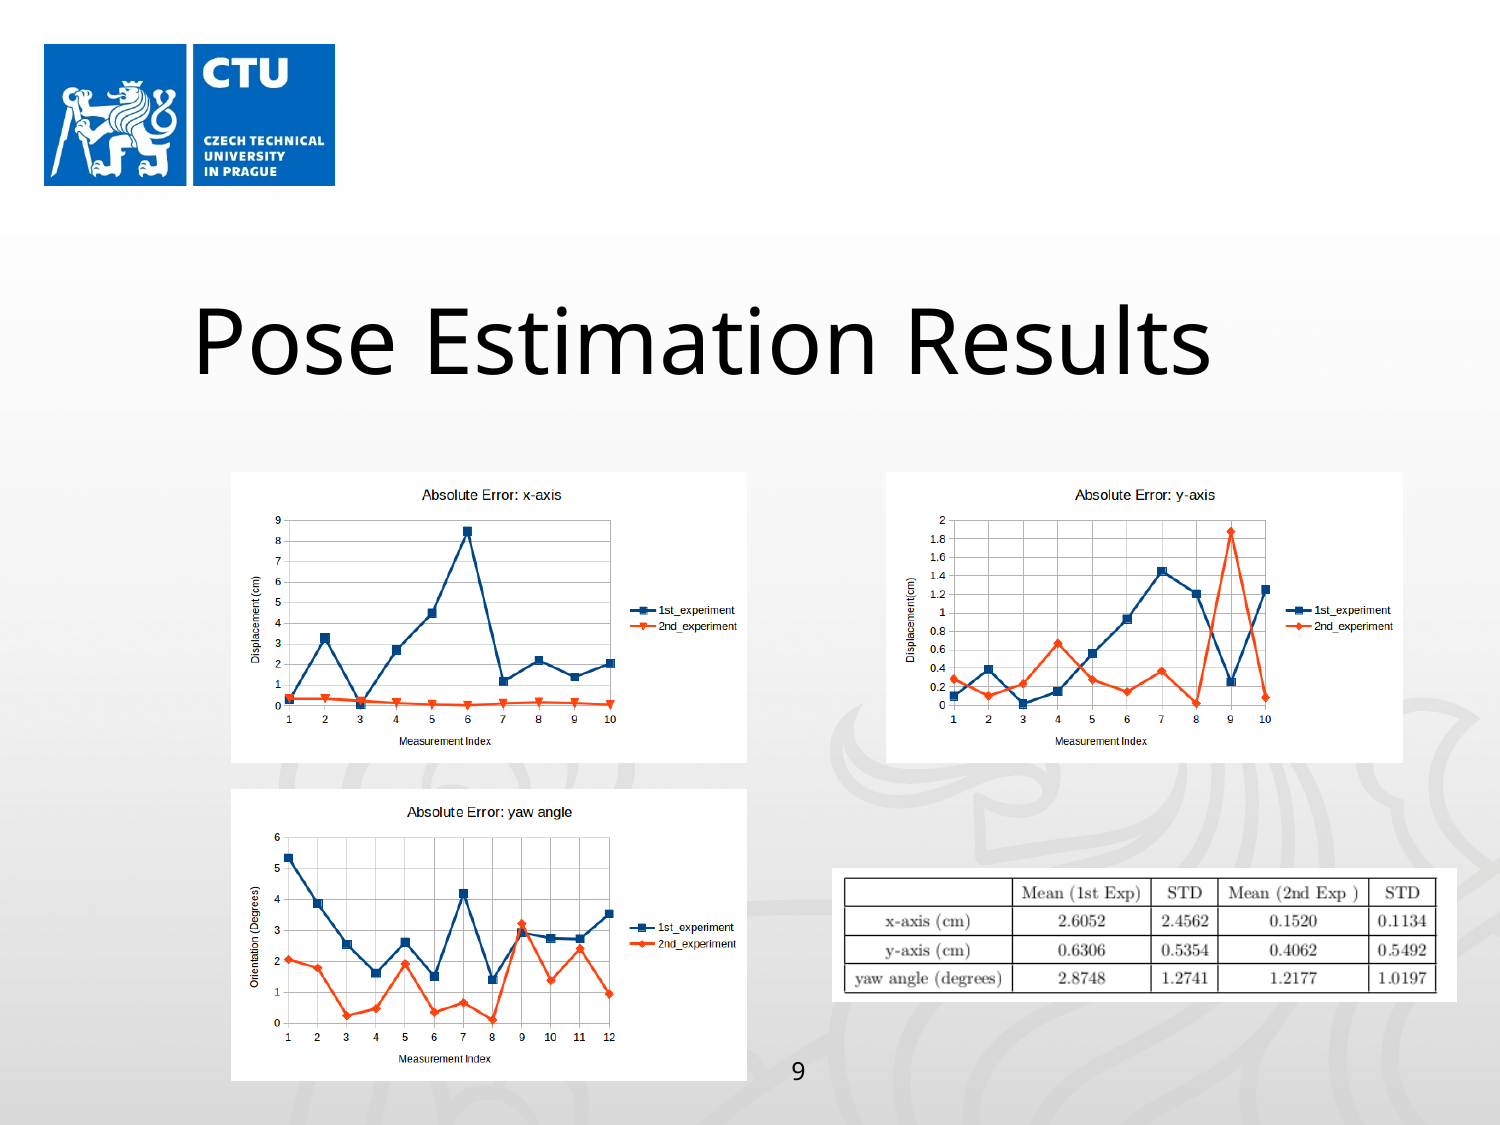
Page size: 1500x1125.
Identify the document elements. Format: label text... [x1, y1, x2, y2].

picture [0, 0, 1500, 1125]
title 9 [776, 1050, 841, 1096]
title Pose Estimation Results [177, 236, 1456, 454]
